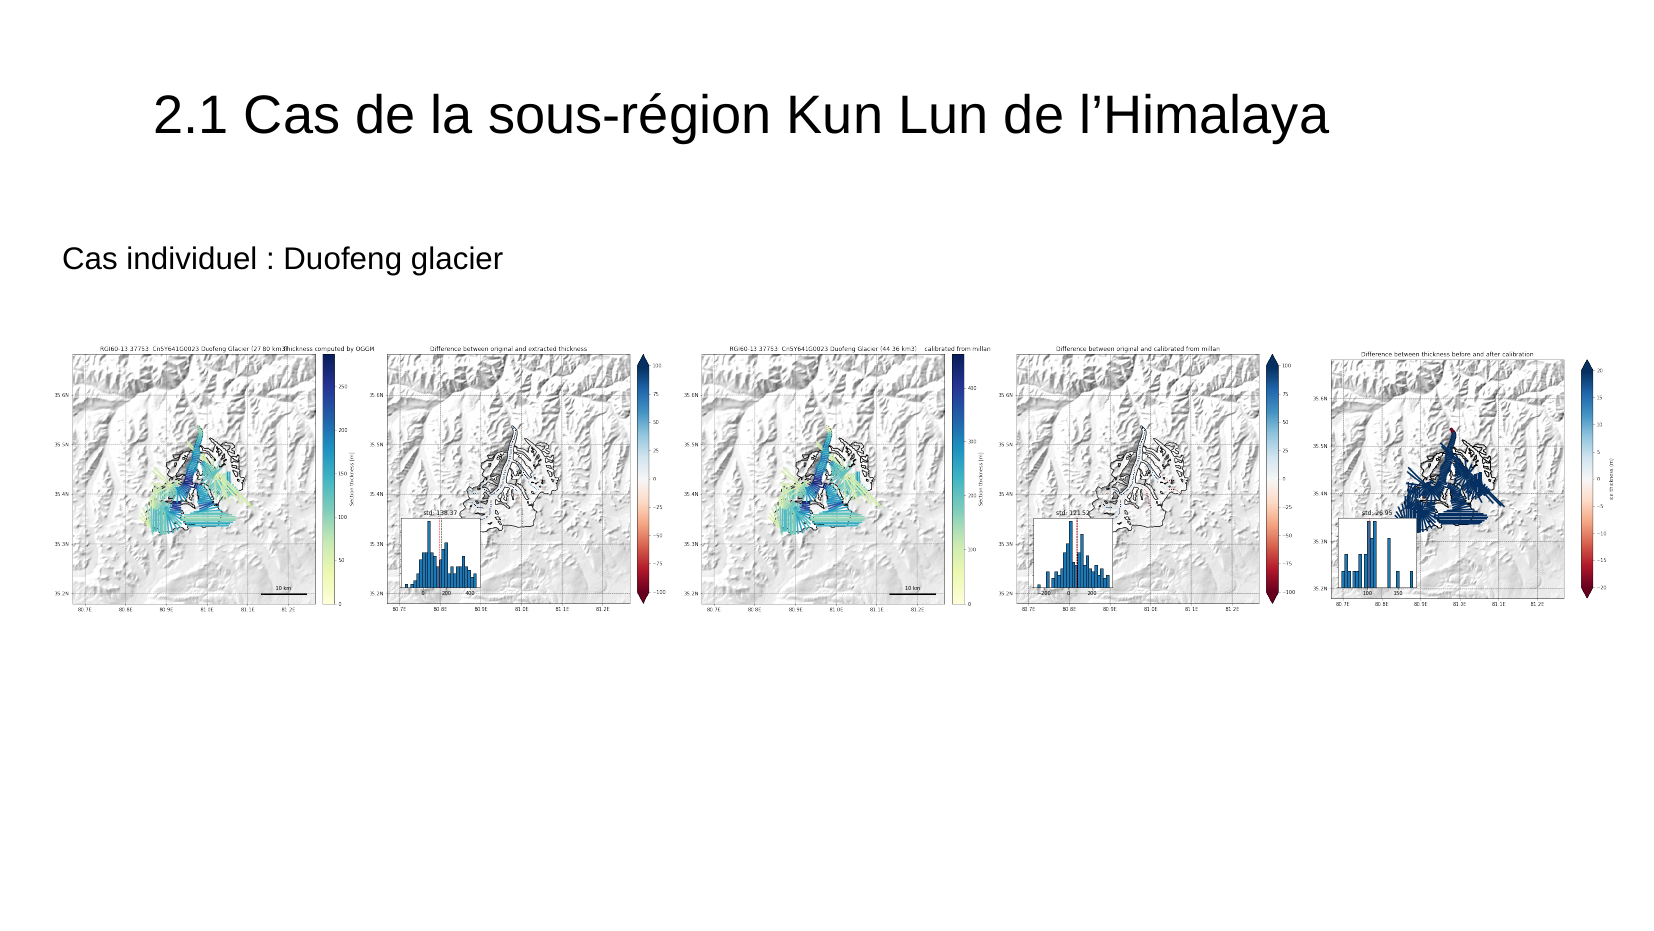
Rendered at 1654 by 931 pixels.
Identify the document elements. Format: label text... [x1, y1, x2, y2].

picture [0, 212, 1654, 748]
text_box Cas individuel : Duofeng glacier [47, 233, 1087, 284]
title 2.1 Cas de la sous-région Kun Lun de l’Himalaya [82, 37, 1571, 193]
